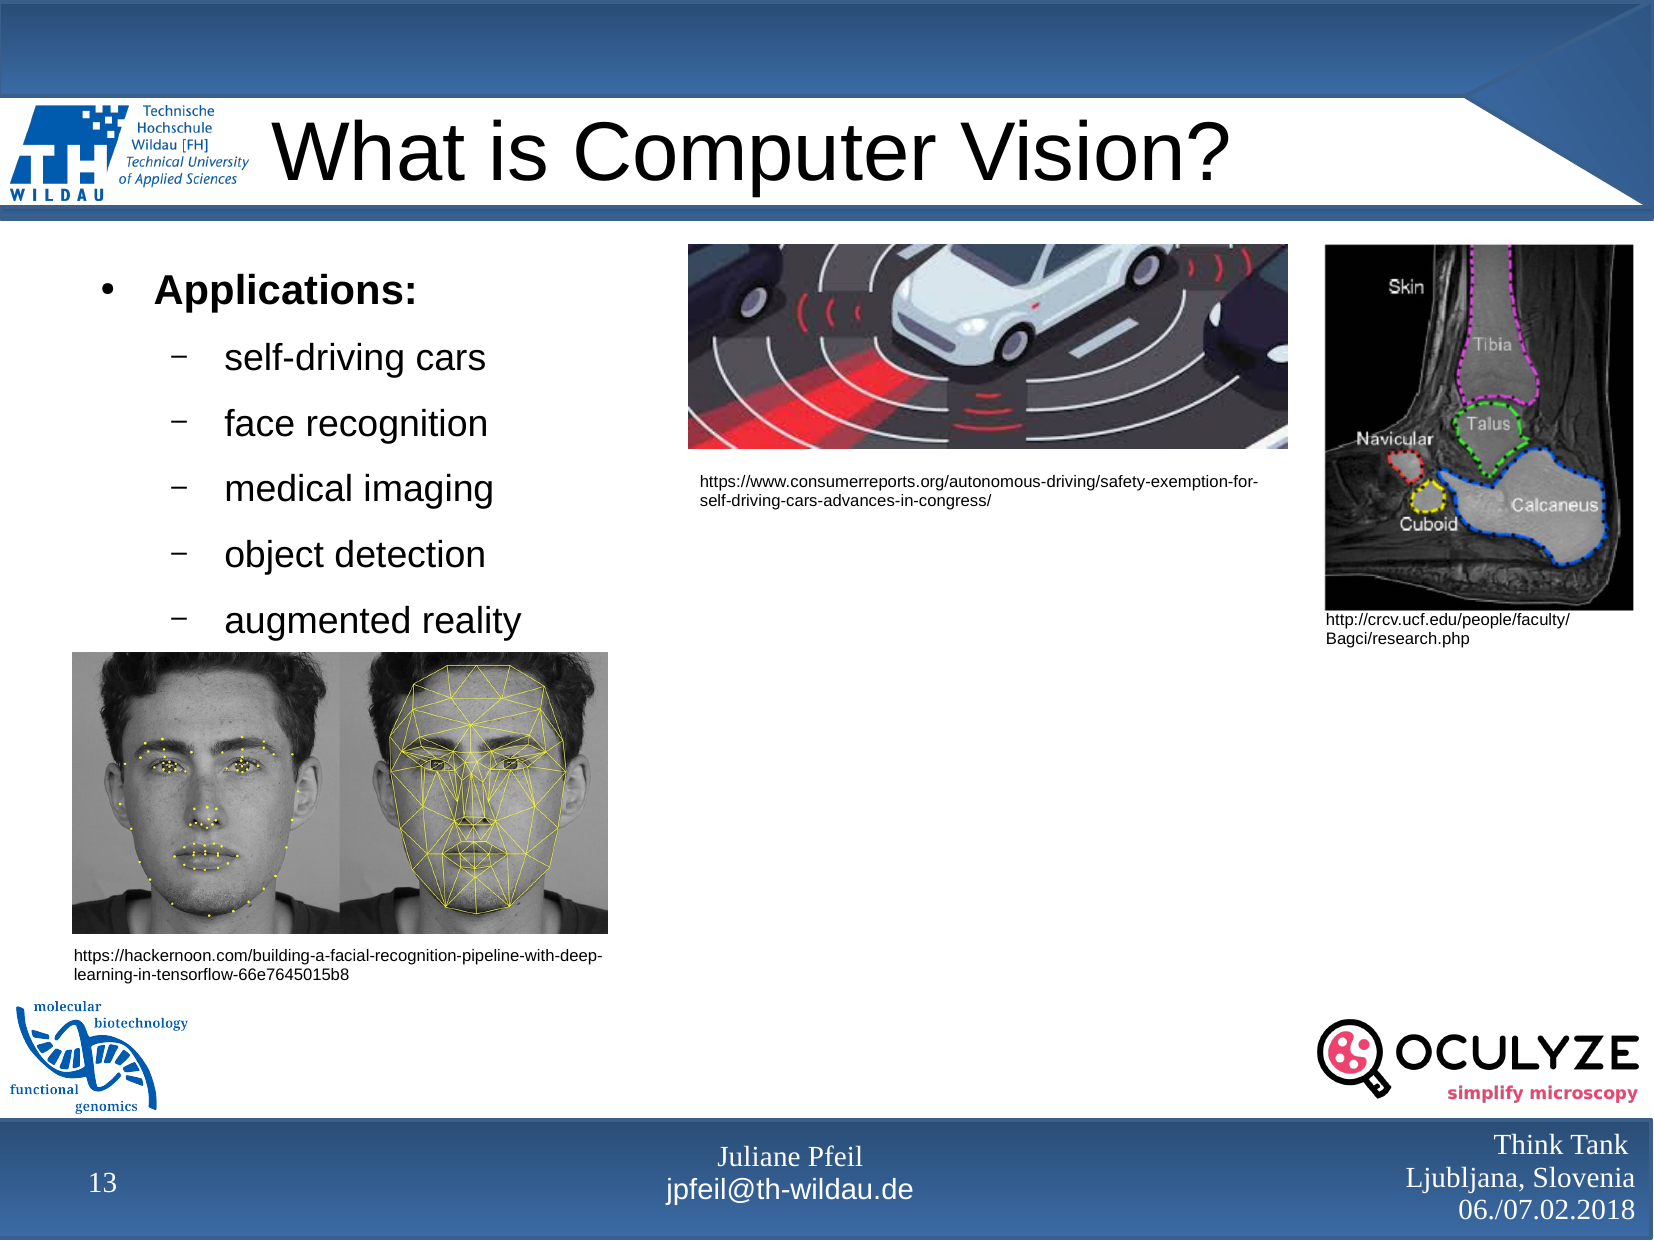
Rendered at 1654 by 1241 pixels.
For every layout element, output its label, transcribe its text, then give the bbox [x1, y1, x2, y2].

picture [10, 105, 249, 201]
list Applications: self-driving cars face recognition medical imaging object detection augmented reality [82, 266, 1571, 986]
picture [1315, 1017, 1642, 1108]
picture [688, 244, 1288, 449]
picture [72, 652, 608, 934]
title What is Computer Vision? [271, 95, 1466, 207]
picture [1322, 236, 1641, 616]
picture [10, 1001, 188, 1114]
text_box https://hackernoon.com/building-a-facial-recognition-pipeline-with-deep-learning-in-tensorflow-66e7645015b8 [59, 938, 666, 992]
text_box https://www.consumerreports.org/autonomous-driving/safety-exemption-for-self-driving-cars-advances-in-congress/ [685, 465, 1288, 518]
text_box http://crcv.ucf.edu/people/faculty/Bagci/research.php [1311, 602, 1630, 660]
